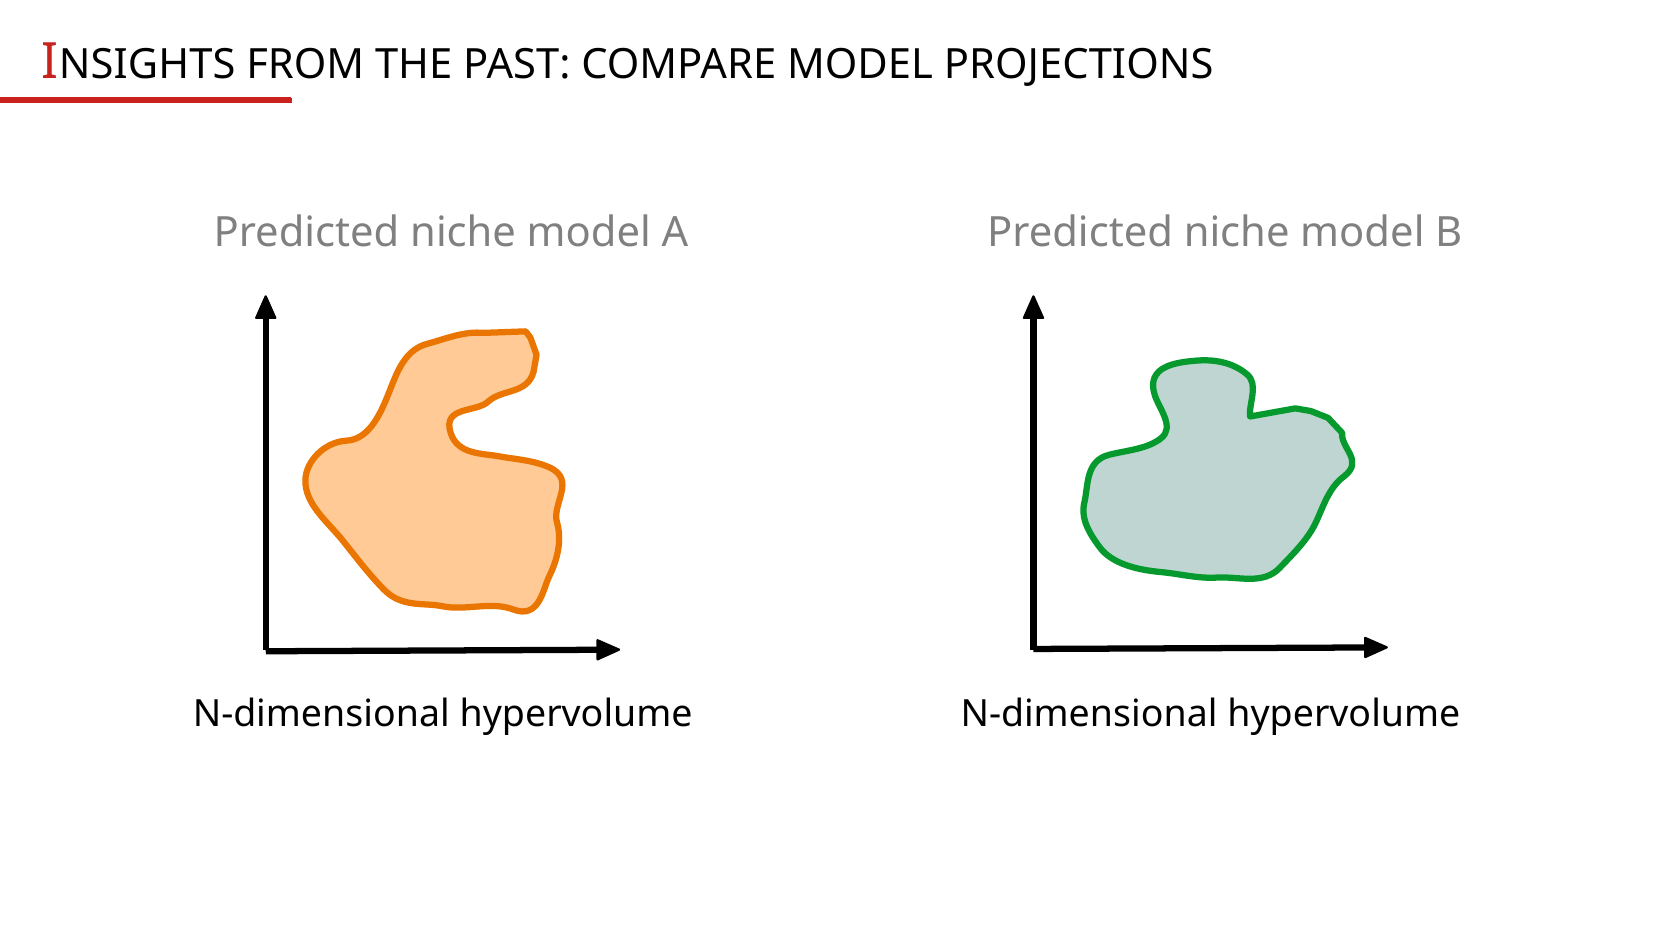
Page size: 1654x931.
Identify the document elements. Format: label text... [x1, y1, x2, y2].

text_box Predicted niche model A [187, 193, 715, 266]
text_box N-dimensional hypervolume [944, 679, 1477, 746]
text_box INSIGHTS FROM THE PAST: COMPARE MODEL PROJECTIONS [27, 0, 1622, 119]
text_box Predicted niche model B [961, 193, 1489, 266]
text_box [1083, 360, 1353, 579]
text_box [305, 331, 563, 612]
text_box N-dimensional hypervolume [177, 679, 709, 746]
